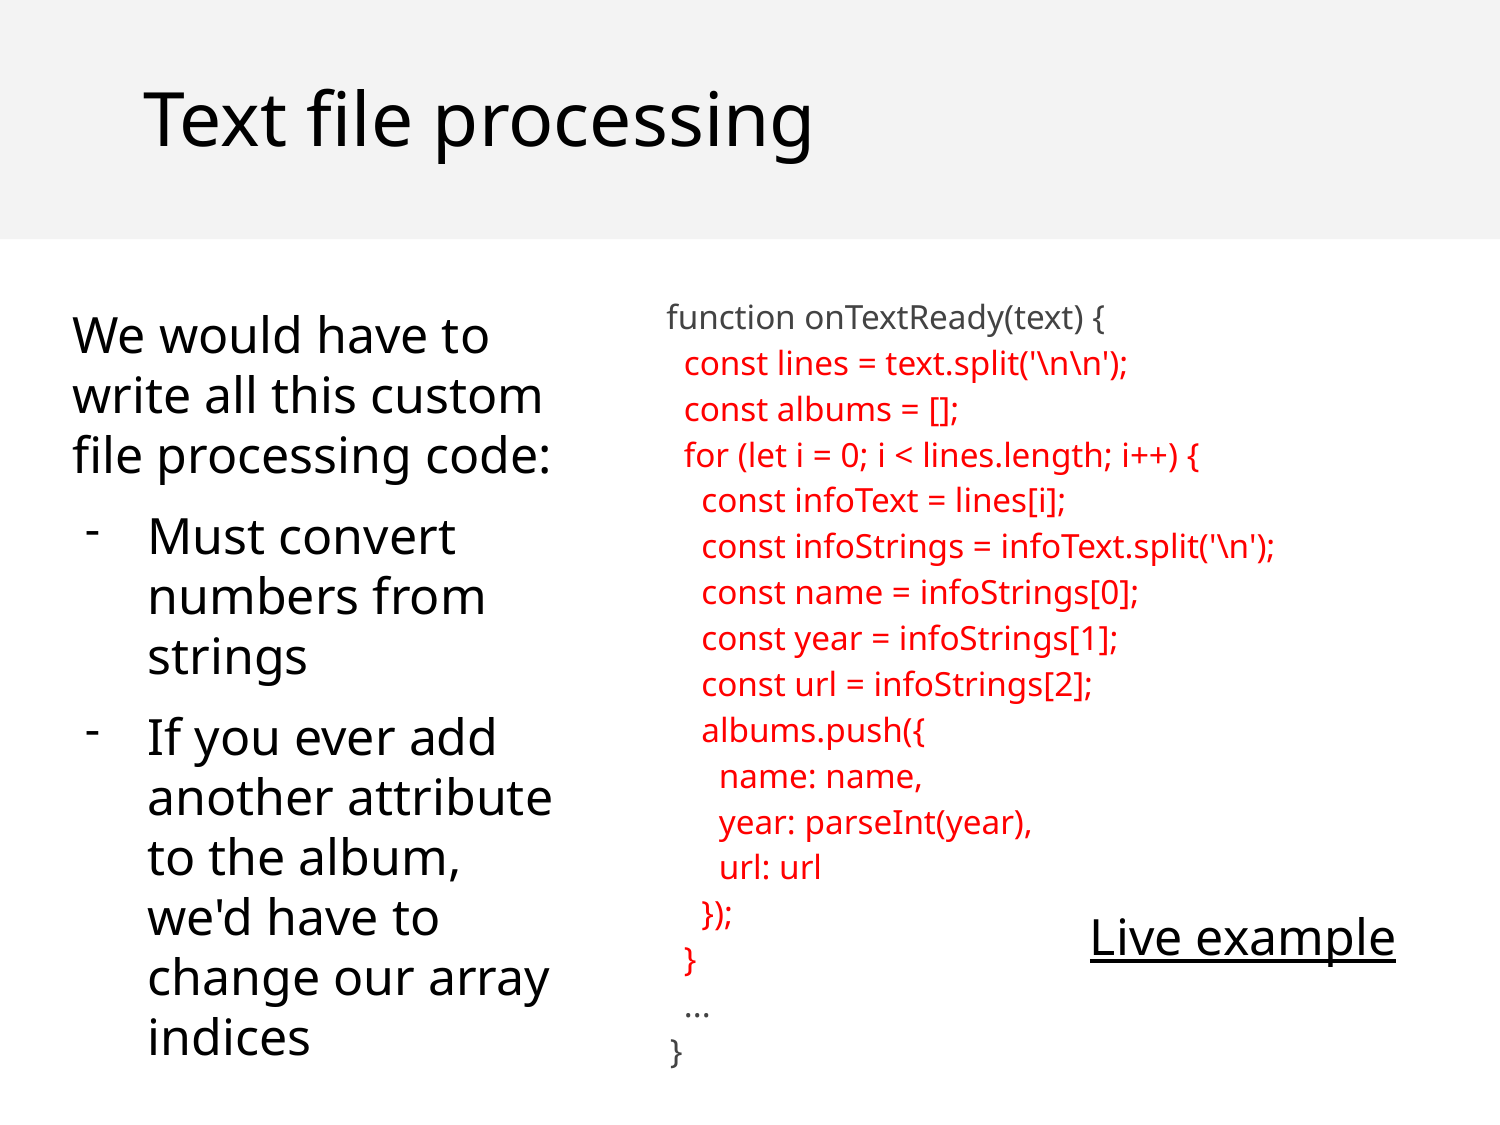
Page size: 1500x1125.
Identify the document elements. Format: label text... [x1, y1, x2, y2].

list function onTextReady(text) { const lines = text.split('\n\n'); const albums = []; for (let i = 0; i < lines.length; i++) { const infoText = lines[i]; const infoStrings = infoText.split('\n'); const name = infoStrings[0]; const year = infoStrings[1]; const url = infoStrings[2]; albums.push({ name: name, year: parseInt(year), url: url }); } ... } [651, 275, 1500, 1023]
text_box Live example [1075, 890, 1500, 1125]
text_box We would have to write all this custom file processing code: Must convert numbers from strings If you ever add another attribute to the album, we'd have to change our array indices [57, 288, 589, 1036]
title Text file processing [128, 56, 1372, 183]
